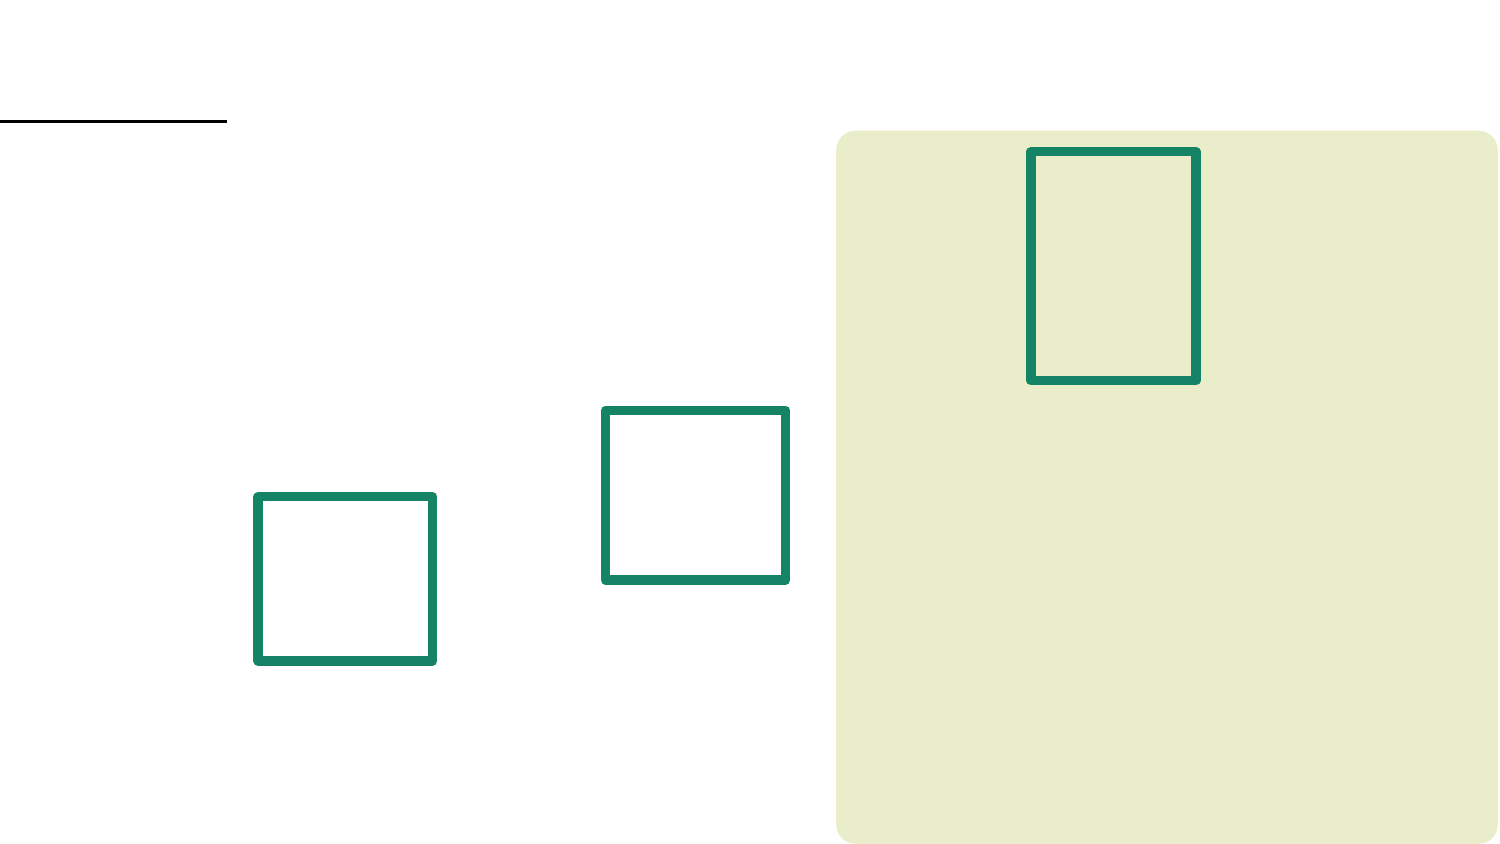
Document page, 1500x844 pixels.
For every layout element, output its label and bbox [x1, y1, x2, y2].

text_box [836, 130, 1498, 844]
